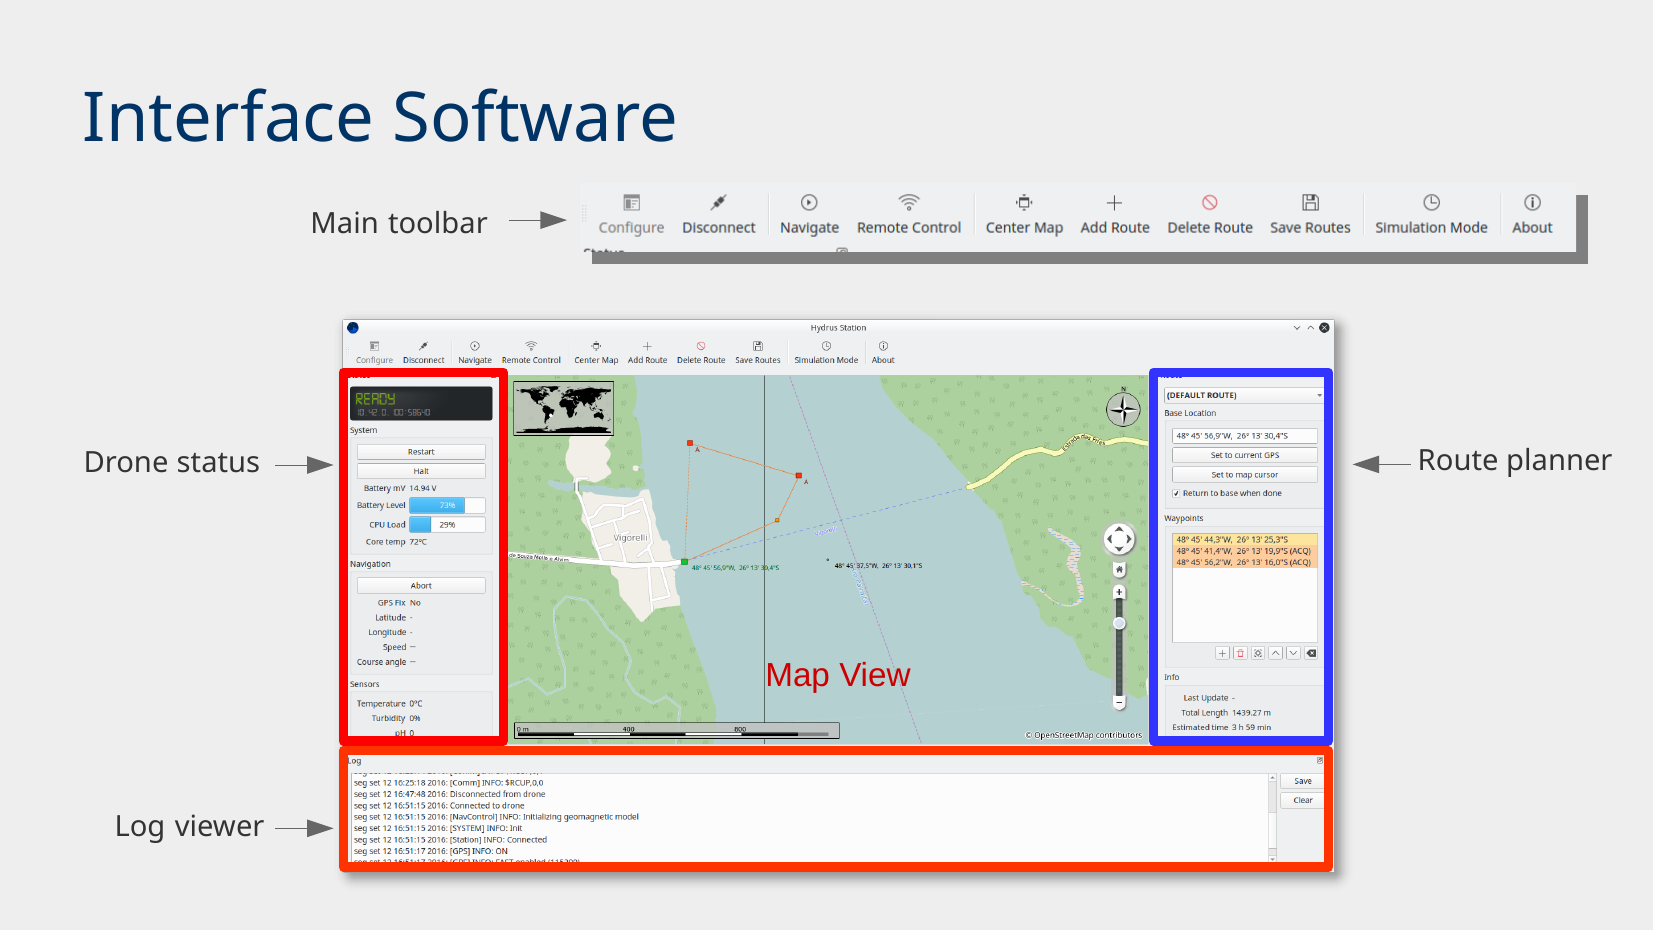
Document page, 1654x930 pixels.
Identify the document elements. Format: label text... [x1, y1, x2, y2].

text_box Log viewer [63, 797, 316, 864]
text_box Route planner [1389, 432, 1642, 499]
text_box Drone status [45, 434, 298, 501]
picture [327, 304, 1360, 898]
title Interface Software [82, 36, 1571, 193]
text_box Map View [712, 648, 965, 715]
picture [580, 183, 1577, 252]
text_box Main toolbar [273, 195, 526, 262]
